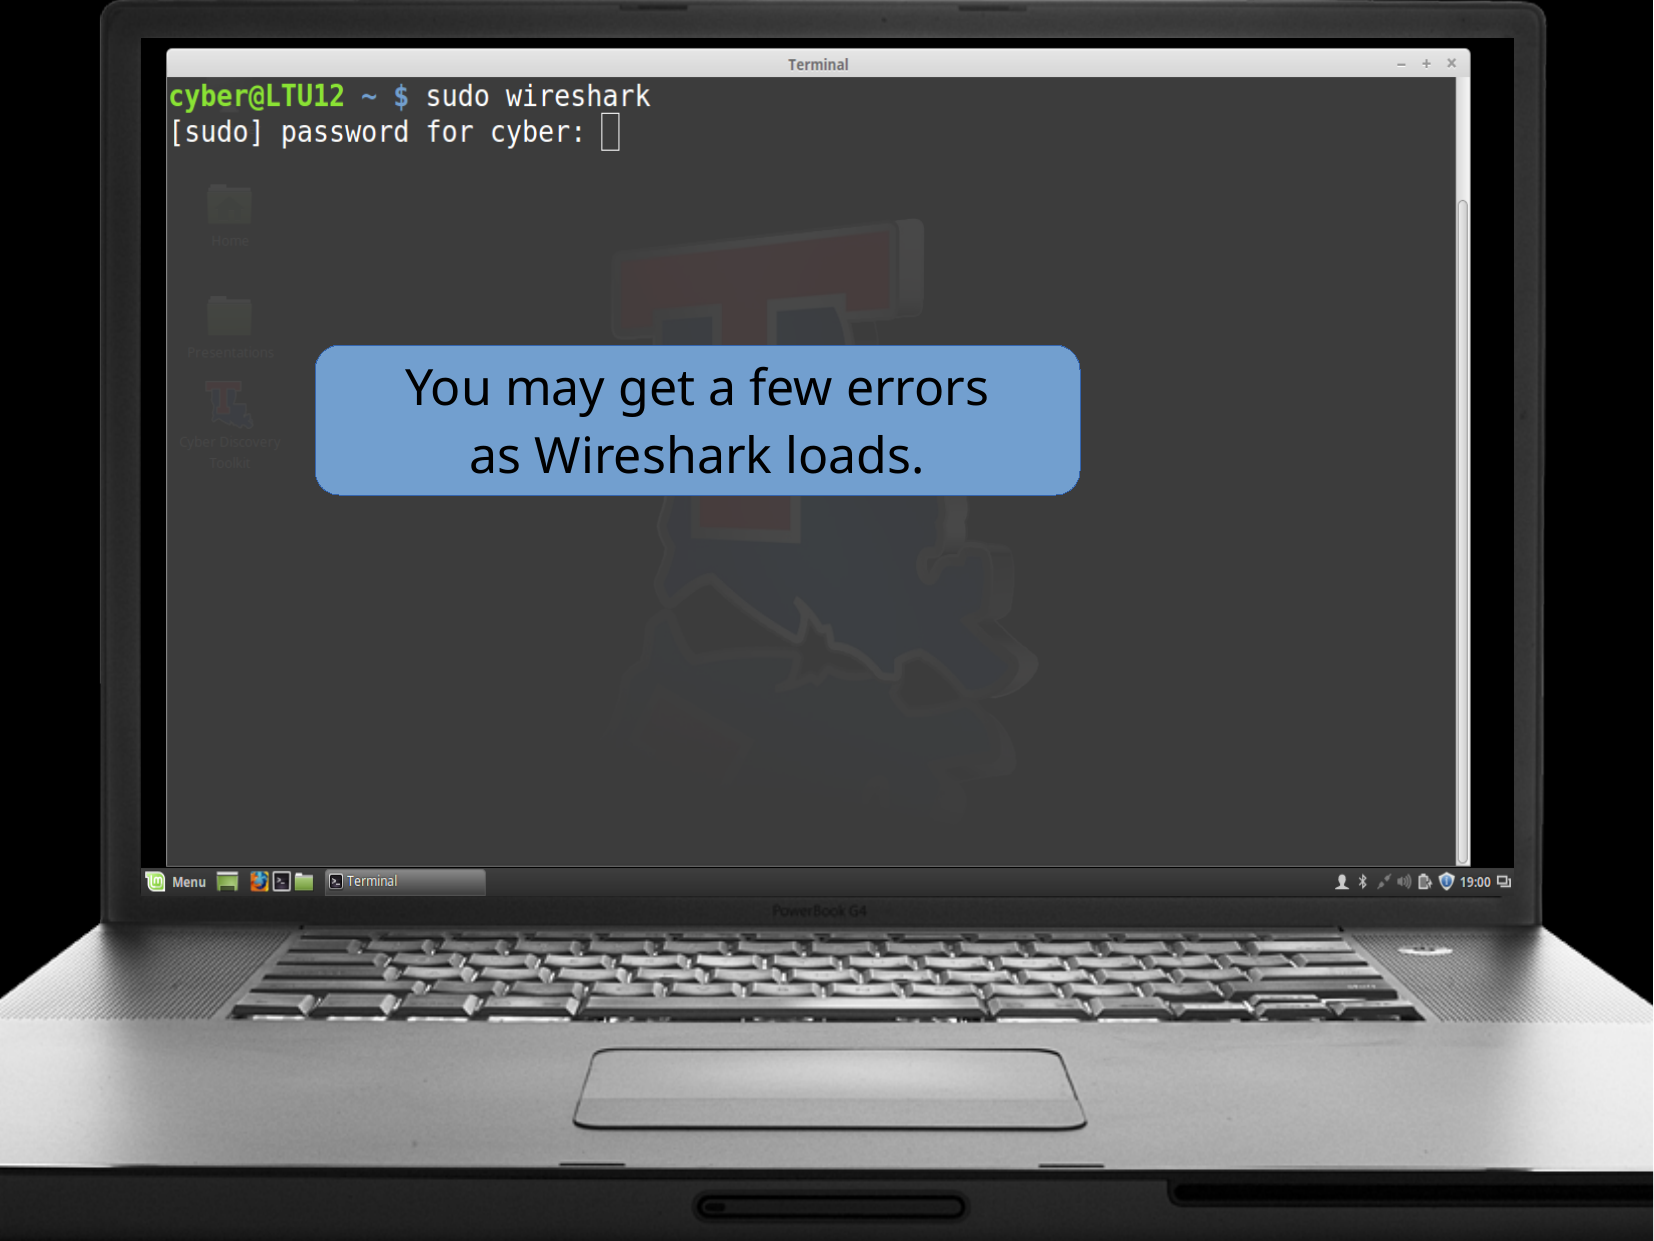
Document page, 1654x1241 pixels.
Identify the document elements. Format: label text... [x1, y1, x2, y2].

picture [0, 0, 1654, 1241]
text_box You may get a few errors as Wireshark loads. [315, 345, 1081, 496]
